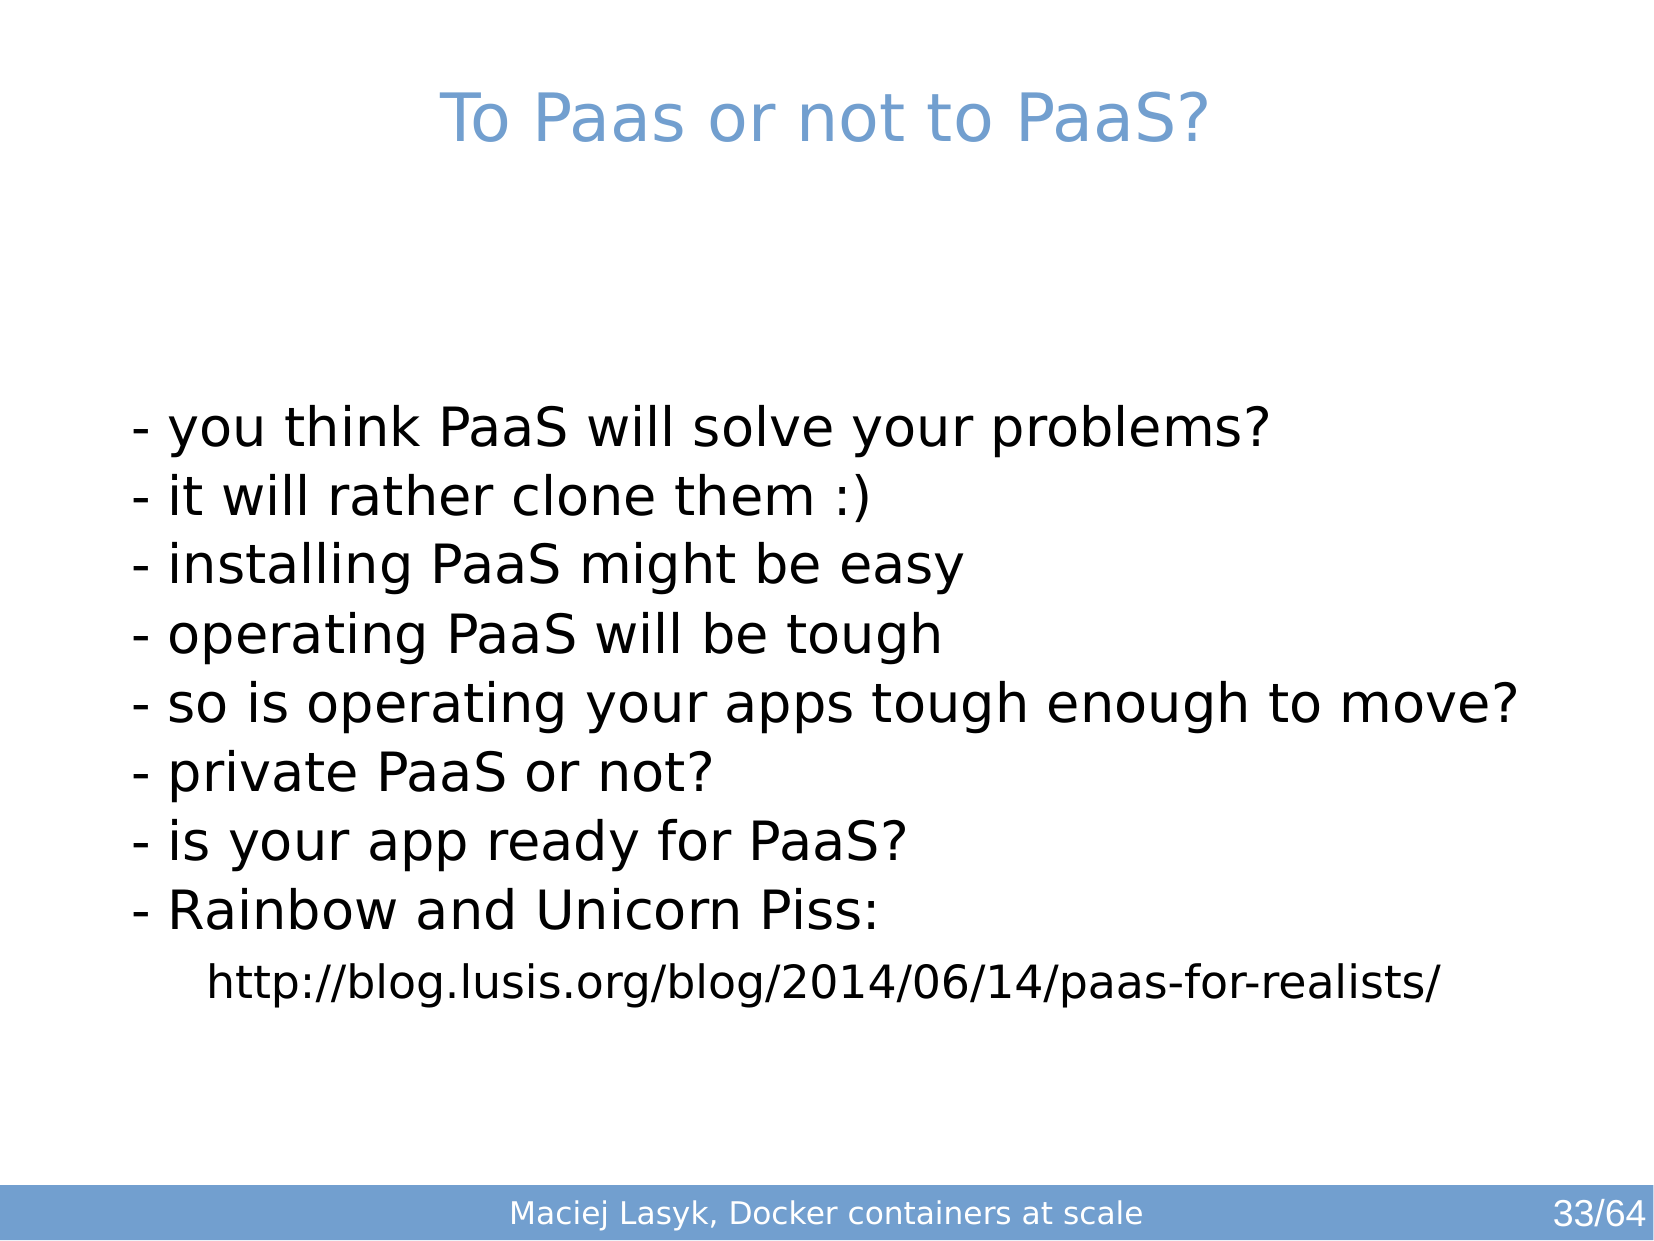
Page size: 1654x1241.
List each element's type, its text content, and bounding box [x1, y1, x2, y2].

text_box 33/64 [1527, 1185, 1654, 1241]
text_box To Paas or not to PaaS? [426, 72, 1228, 166]
text_box - you think PaaS will solve your problems? - it will rather clone them :) - installing PaaS might be easy - operating PaaS will be tough - so is operating your apps tough enough to move? - private PaaS or not? - is your app ready for PaaS? - Rainbow and Unicorn Piss: http://blog.lusis.org/blog/2014/06/14/paas-for-realists/ [116, 388, 1538, 1019]
text_box Maciej Lasyk, Docker containers at scale [494, 1188, 1160, 1240]
text_box [0, 1185, 1527, 1241]
